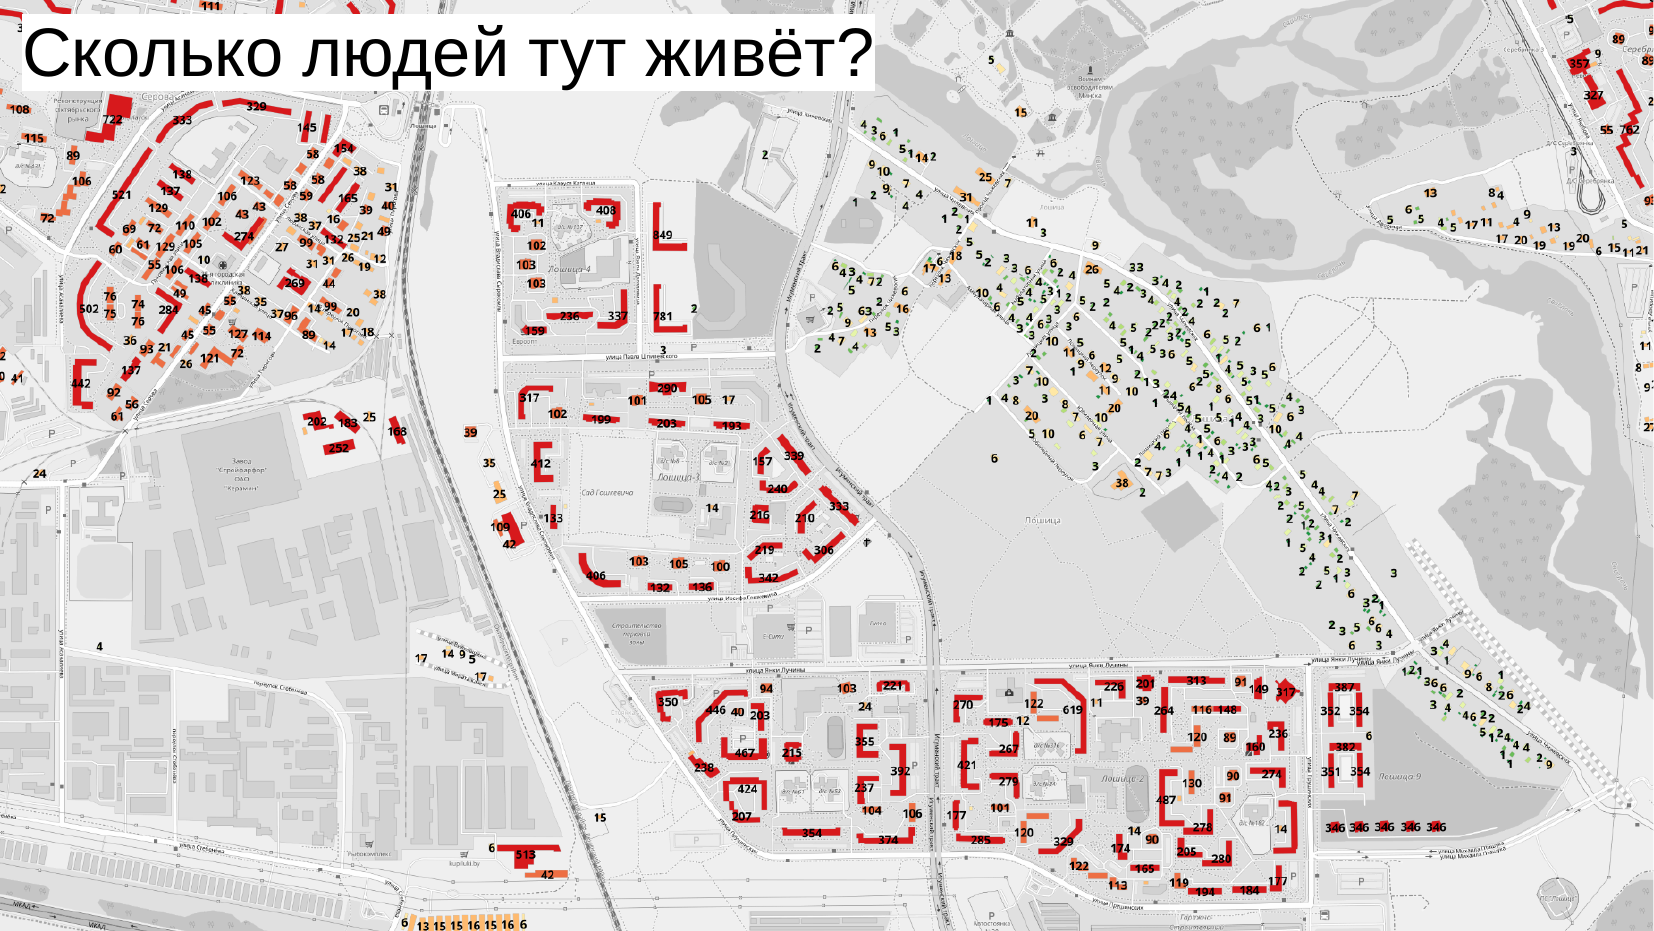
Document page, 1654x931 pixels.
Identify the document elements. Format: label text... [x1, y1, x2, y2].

title Cколько людей тут живёт? [0, 0, 1193, 130]
picture [0, 0, 1654, 931]
